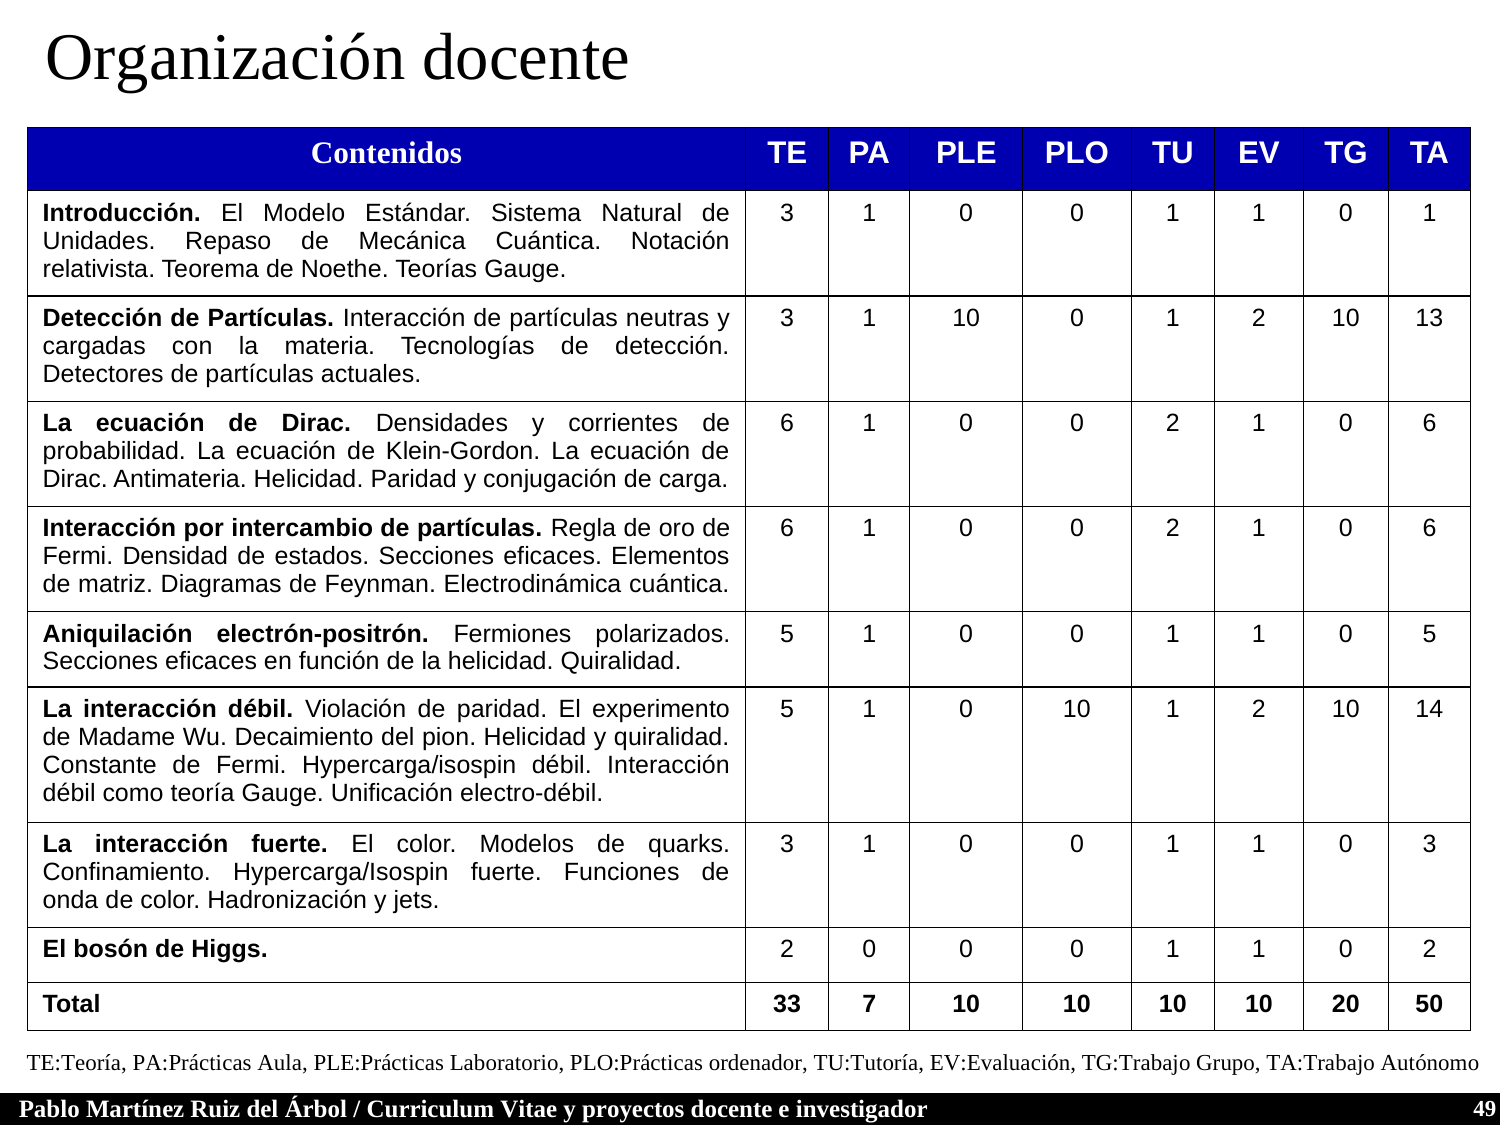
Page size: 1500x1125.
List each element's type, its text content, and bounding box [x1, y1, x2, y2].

table_cell 13 [1389, 297, 1470, 401]
table_header PLO [1023, 128, 1131, 190]
table_cell 1 [1132, 612, 1214, 686]
table_cell 0 [1023, 928, 1131, 982]
table_header TA [1389, 128, 1470, 190]
table_cell La interacción fuerte. El color. Modelos de quarks. Confinamiento. Hypercarga/Isospin fuerte. Funciones de onda de color. Hadronización y jets. [28, 823, 745, 927]
table_header EV [1215, 128, 1303, 190]
table_cell 0 [910, 928, 1022, 982]
table_cell 1 [1389, 191, 1470, 295]
table_cell 0 [1304, 928, 1388, 982]
table_cell 6 [746, 402, 828, 506]
table_cell 10 [1215, 983, 1303, 1030]
table_cell Aniquilación electrón-positrón. Fermiones polarizados. Secciones eficaces en función de la helicidad. Quiralidad. [28, 612, 745, 686]
table_cell 1 [1215, 928, 1303, 982]
table_cell 2 [1215, 688, 1303, 822]
table_cell 0 [910, 402, 1022, 506]
table_cell 1 [1215, 823, 1303, 927]
table_cell Introducción. El Modelo Estándar. Sistema Natural de Unidades. Repaso de Mecánica Cuántica. Notación relativista. Teorema de Noethe. Teorías Gauge. [28, 191, 745, 295]
text_box Organización docente [0, 3, 691, 111]
table_cell 10 [1023, 688, 1131, 822]
table_cell Detección de Partículas. Interacción de partículas neutras y cargadas con la materia. Tecnologías de detección. Detectores de partículas actuales. [28, 297, 745, 401]
table_cell 33 [746, 983, 828, 1030]
table_cell 5 [746, 612, 828, 686]
table_header PLE [910, 128, 1022, 190]
table_cell 2 [1215, 297, 1303, 401]
table_cell 3 [746, 823, 828, 927]
table_cell 2 [1132, 507, 1214, 611]
table_cell 0 [910, 612, 1022, 686]
table_cell 0 [910, 191, 1022, 295]
table_cell 1 [829, 402, 909, 506]
table_header TG [1304, 128, 1388, 190]
table_cell 1 [1132, 191, 1214, 295]
table_cell 14 [1389, 688, 1470, 822]
table_cell 0 [1023, 507, 1131, 611]
table_cell 0 [910, 823, 1022, 927]
table_cell La interacción débil. Violación de paridad. El experimento de Madame Wu. Decaimiento del pion. Helicidad y quiralidad. Constante de Fermi. Hypercarga/isospin débil. Interacción débil como teoría Gauge. Unificación electro-débil. [28, 688, 745, 822]
table_cell 2 [1389, 928, 1470, 982]
table_cell 10 [1304, 688, 1388, 822]
table_cell 1 [1132, 297, 1214, 401]
table_cell 0 [1023, 402, 1131, 506]
table_cell 1 [829, 191, 909, 295]
table_cell 10 [1304, 297, 1388, 401]
table_cell Total [28, 983, 745, 1030]
table_cell 0 [1023, 191, 1131, 295]
table_cell 2 [1132, 402, 1214, 506]
table_cell 1 [829, 823, 909, 927]
table_cell 10 [1023, 983, 1131, 1030]
table_cell 0 [1304, 823, 1388, 927]
table_cell 0 [1304, 507, 1388, 611]
table_cell 5 [1389, 612, 1470, 686]
table_header Contenidos [28, 128, 745, 190]
table_cell 1 [1132, 823, 1214, 927]
table_cell 0 [1023, 297, 1131, 401]
table_cell 1 [1132, 688, 1214, 822]
table_cell 1 [1132, 928, 1214, 982]
table_cell 0 [1304, 191, 1388, 295]
table_cell 0 [1023, 823, 1131, 927]
table_header TU [1132, 128, 1214, 190]
table_cell 7 [829, 983, 909, 1030]
table_cell 10 [910, 297, 1022, 401]
table_cell El bosón de Higgs. [28, 928, 745, 982]
table_cell 3 [1389, 823, 1470, 927]
table_cell 10 [910, 983, 1022, 1030]
table_cell 1 [1215, 612, 1303, 686]
table_cell 10 [1132, 983, 1214, 1030]
table_cell 3 [746, 297, 828, 401]
table_cell 1 [1215, 507, 1303, 611]
table_cell 1 [1215, 402, 1303, 506]
table_cell 3 [746, 191, 828, 295]
table_cell 0 [910, 688, 1022, 822]
table_cell 1 [829, 612, 909, 686]
text_box TE:Teoría, PA:Prácticas Aula, PLE:Prácticas Laboratorio, PLO:Prácticas ordenador, TU:Tutoría, EV:Evaluación, TG:Trabajo Grupo, TA:Trabajo Autónomo [11, 1039, 1500, 1096]
table_cell 0 [1023, 612, 1131, 686]
table_cell 2 [746, 928, 828, 982]
table_cell 1 [829, 688, 909, 822]
table_cell 50 [1389, 983, 1470, 1030]
table_cell 20 [1304, 983, 1388, 1030]
table_cell 0 [1304, 612, 1388, 686]
table_cell 1 [1215, 191, 1303, 295]
table_header PA [829, 128, 909, 190]
table_cell 6 [1389, 507, 1470, 611]
table_cell 6 [746, 507, 828, 611]
table_cell 1 [829, 507, 909, 611]
table_cell La ecuación de Dirac. Densidades y corrientes de probabilidad. La ecuación de Klein-Gordon. La ecuación de Dirac. Antimateria. Helicidad. Paridad y conjugación de carga. [28, 402, 745, 506]
table_cell 1 [829, 297, 909, 401]
table_cell 5 [746, 688, 828, 822]
table_cell 0 [910, 507, 1022, 611]
table_header TE [746, 128, 828, 190]
table_cell 0 [829, 928, 909, 982]
table_cell Interacción por intercambio de partículas. Regla de oro de Fermi. Densidad de estados. Secciones eficaces. Elementos de matriz. Diagramas de Feynman. Electrodinámica cuántica. [28, 507, 745, 611]
table_cell 6 [1389, 402, 1470, 506]
table_cell 0 [1304, 402, 1388, 506]
